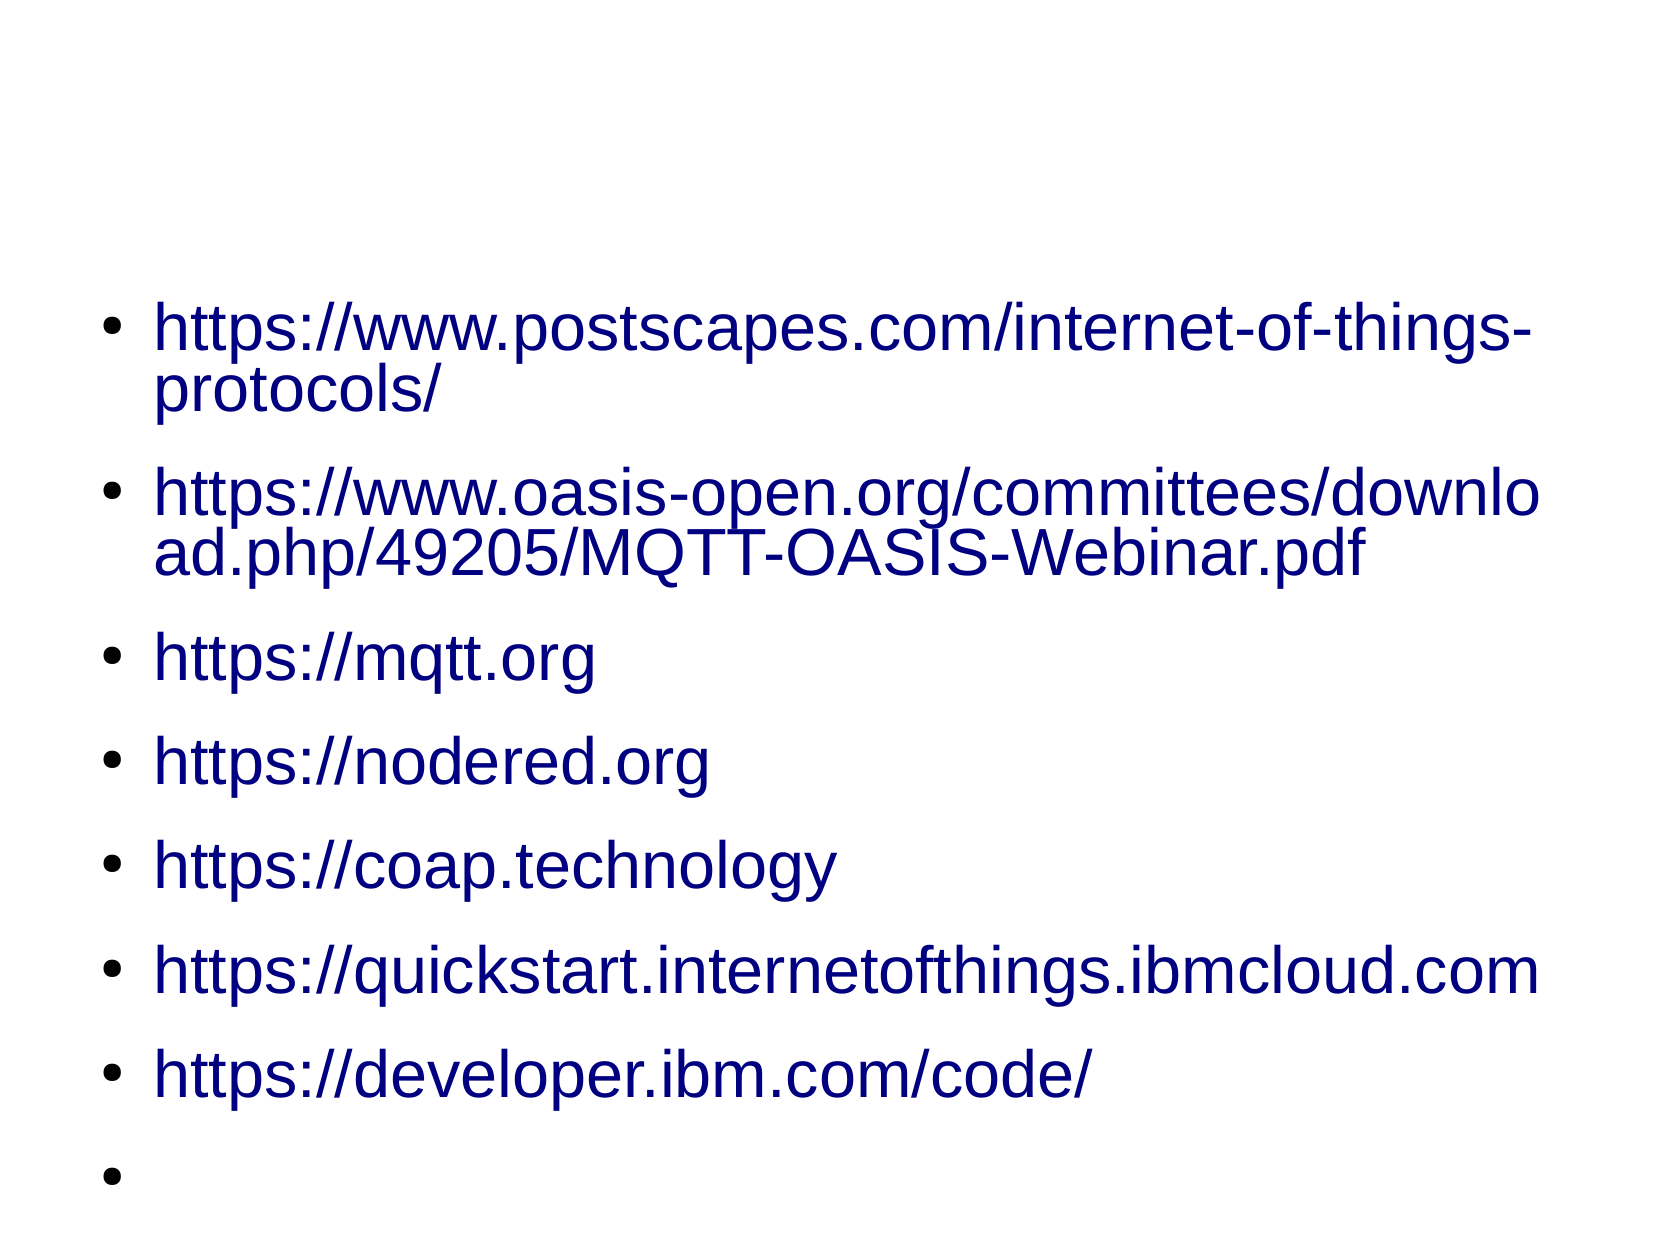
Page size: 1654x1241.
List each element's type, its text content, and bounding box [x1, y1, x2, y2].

list https://www.postscapes.com/internet-of-things-protocols/ https://www.oasis-open.org/committees/download.php/49205/MQTT-OASIS-Webinar.pdf https://mqtt.org https://nodered.org https://coap.technology https://quickstart.internetofthings.ibmcloud.com https://developer.ibm.com/code/ [82, 290, 1571, 1205]
